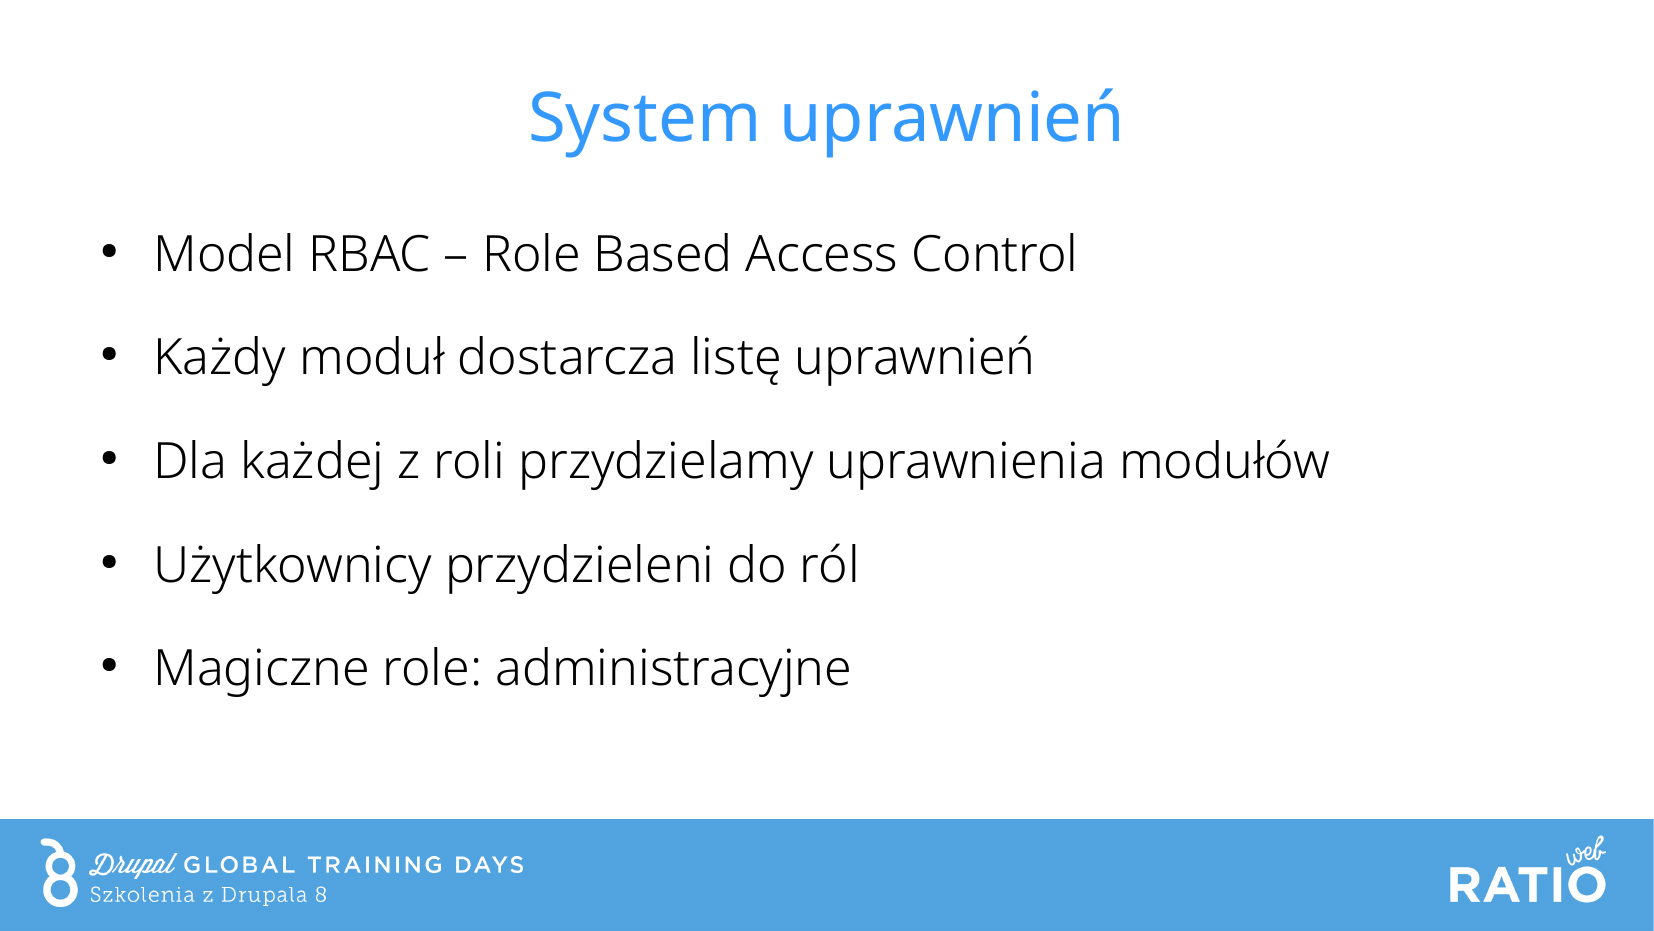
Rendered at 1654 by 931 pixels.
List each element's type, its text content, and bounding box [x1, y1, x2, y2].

title System uprawnień [82, 37, 1571, 193]
list Model RBAC – Role Based Access Control Każdy moduł dostarcza listę uprawnień Dla każdej z roli przydzielamy uprawnienia modułów Użytkownicy przydzieleni do ról Magiczne role: administracyjne [82, 217, 1571, 758]
picture [0, 0, 1654, 931]
